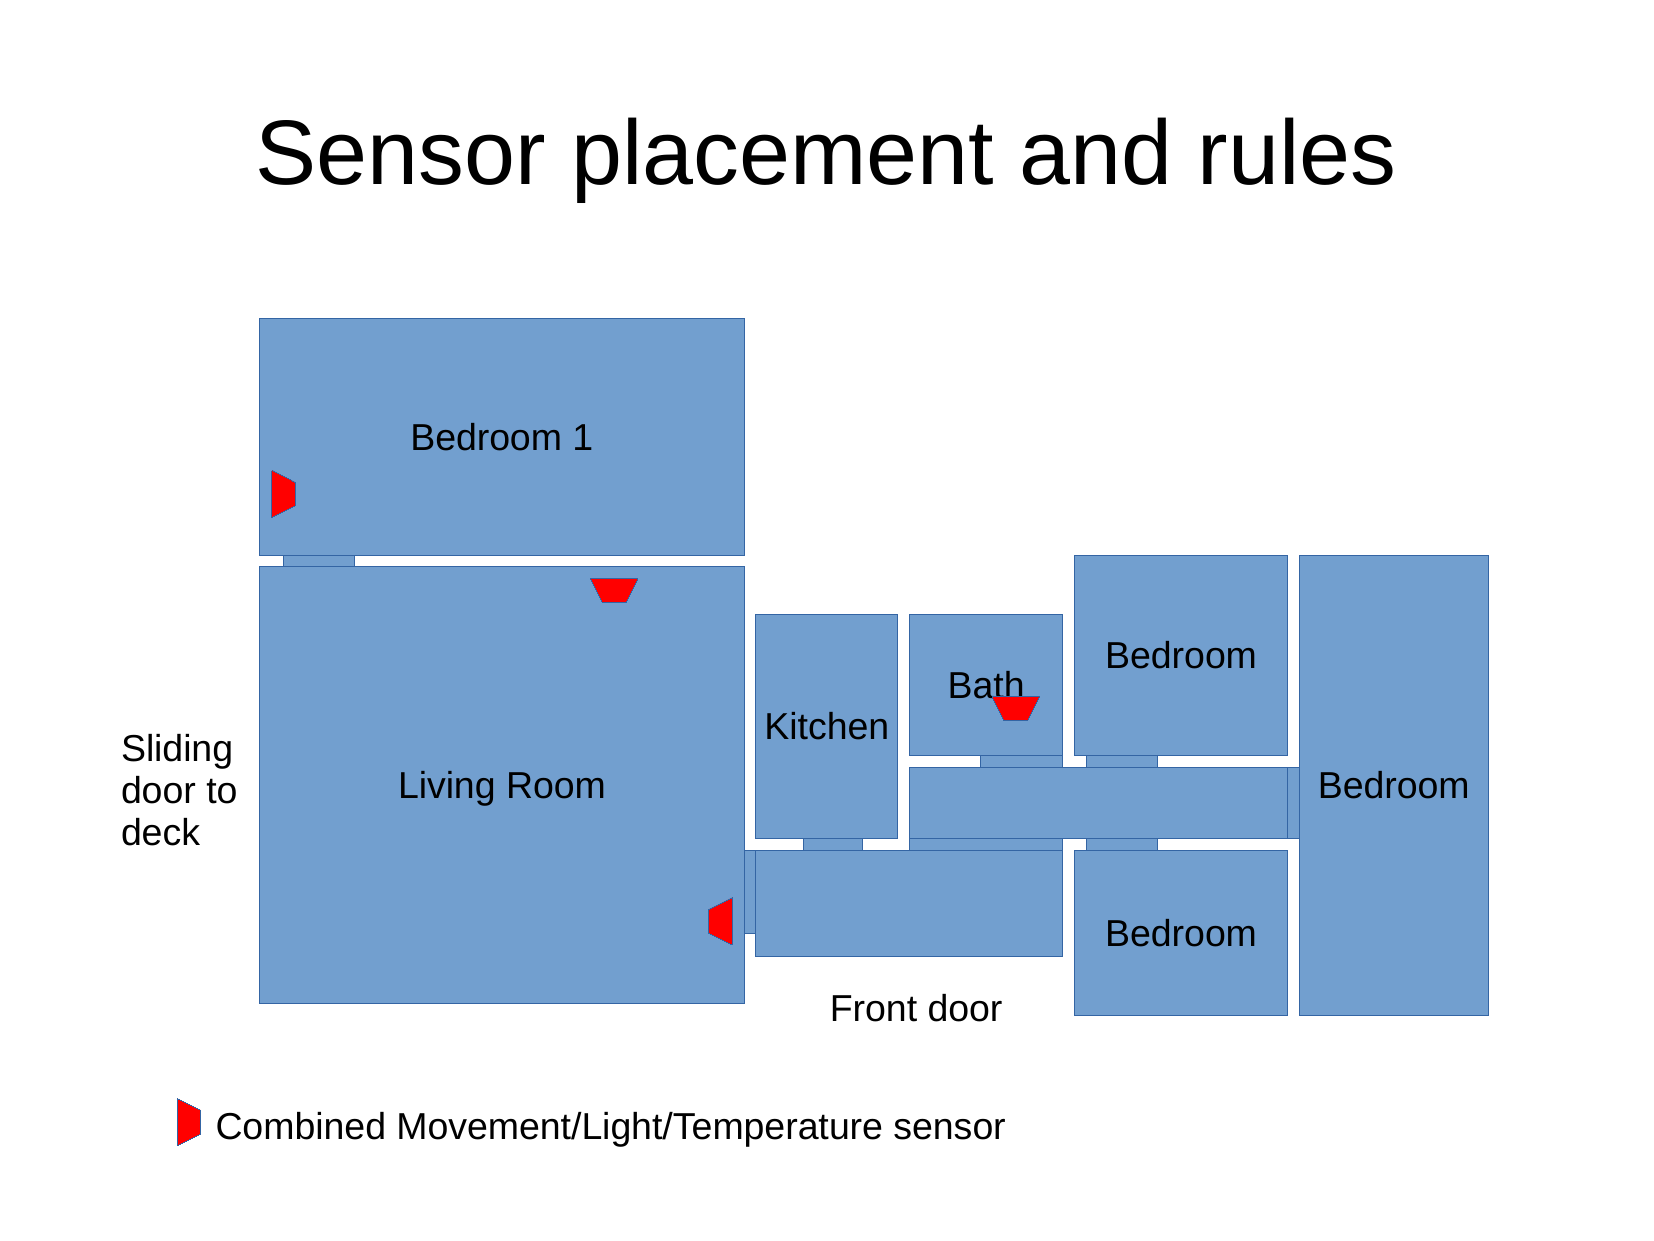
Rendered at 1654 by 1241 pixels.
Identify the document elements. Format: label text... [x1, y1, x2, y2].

text_box Sliding door to deck [106, 720, 260, 862]
text_box [177, 1098, 200, 1146]
text_box [744, 755, 1300, 957]
title Sensor placement and rules [82, 49, 1571, 257]
text_box [271, 470, 296, 518]
text_box Combined Movement/Light/Temperature sensor [200, 1098, 1087, 1198]
text_box Bedroom [1299, 555, 1489, 1016]
text_box [283, 555, 355, 567]
text_box [992, 696, 1040, 721]
text_box Bedroom 1 [259, 318, 745, 556]
text_box [708, 897, 733, 945]
text_box Front door [814, 980, 1028, 1080]
text_box Bedroom [1074, 555, 1288, 756]
text_box Bedroom [1074, 850, 1288, 1016]
text_box Kitchen [755, 614, 898, 839]
text_box Bath [909, 614, 1063, 756]
text_box Living Room [259, 566, 745, 1004]
text_box [590, 578, 638, 603]
